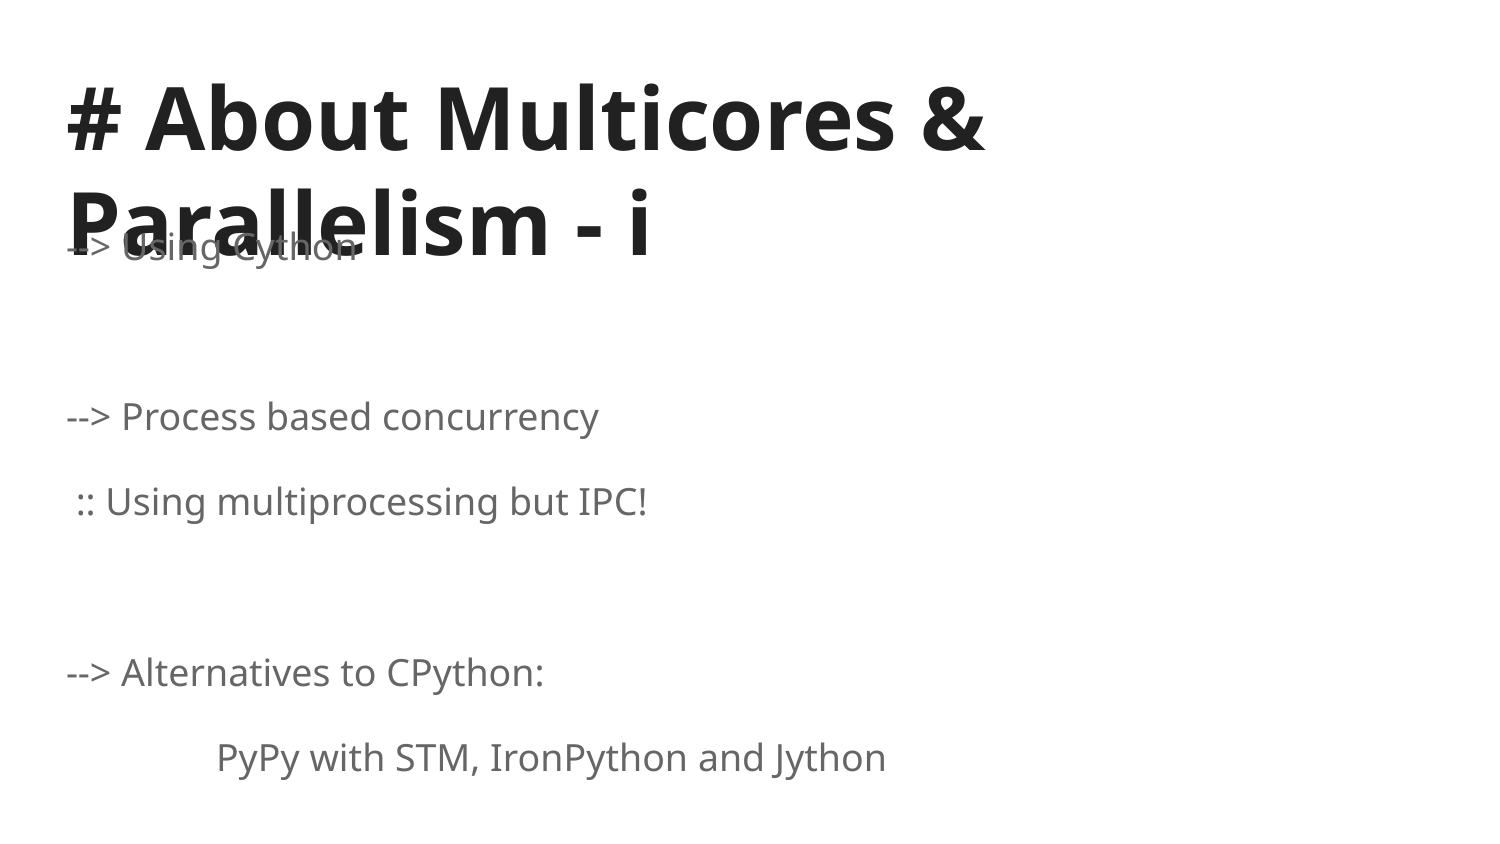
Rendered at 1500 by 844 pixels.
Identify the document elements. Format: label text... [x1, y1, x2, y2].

title # About Multicores & Parallelism - i [51, 48, 1005, 180]
list --> Using Cython --> Process based concurrency :: Using multiprocessing but IPC! --> Alternatives to CPython: PyPy with STM, IronPython and Jython [51, 201, 1449, 750]
